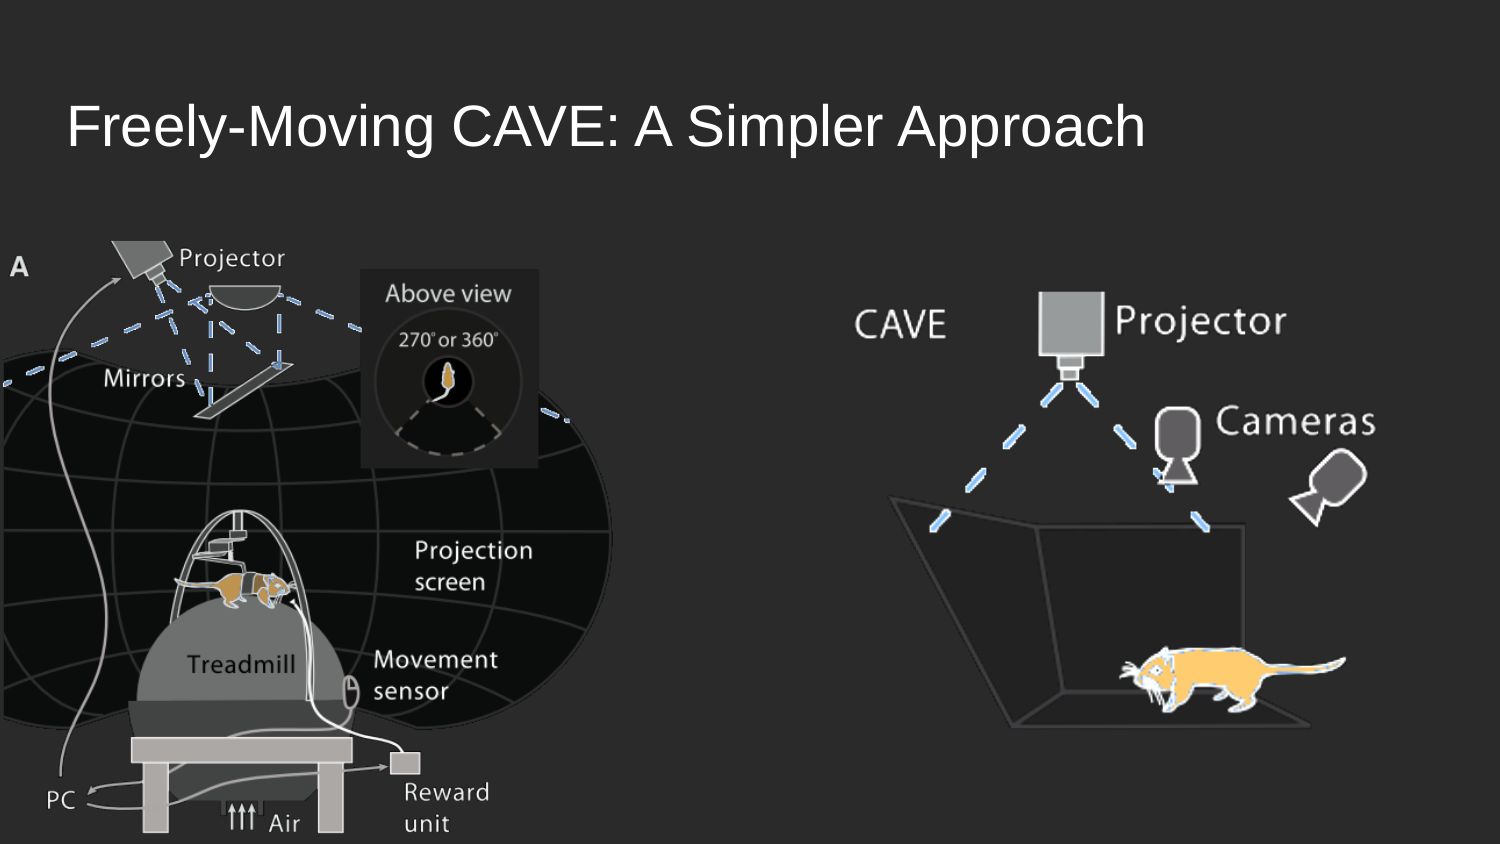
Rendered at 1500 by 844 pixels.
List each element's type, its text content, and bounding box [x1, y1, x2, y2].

title Freely-Moving CAVE: A Simpler Approach [51, 72, 1449, 167]
picture [0, 229, 644, 844]
picture [849, 270, 1410, 753]
